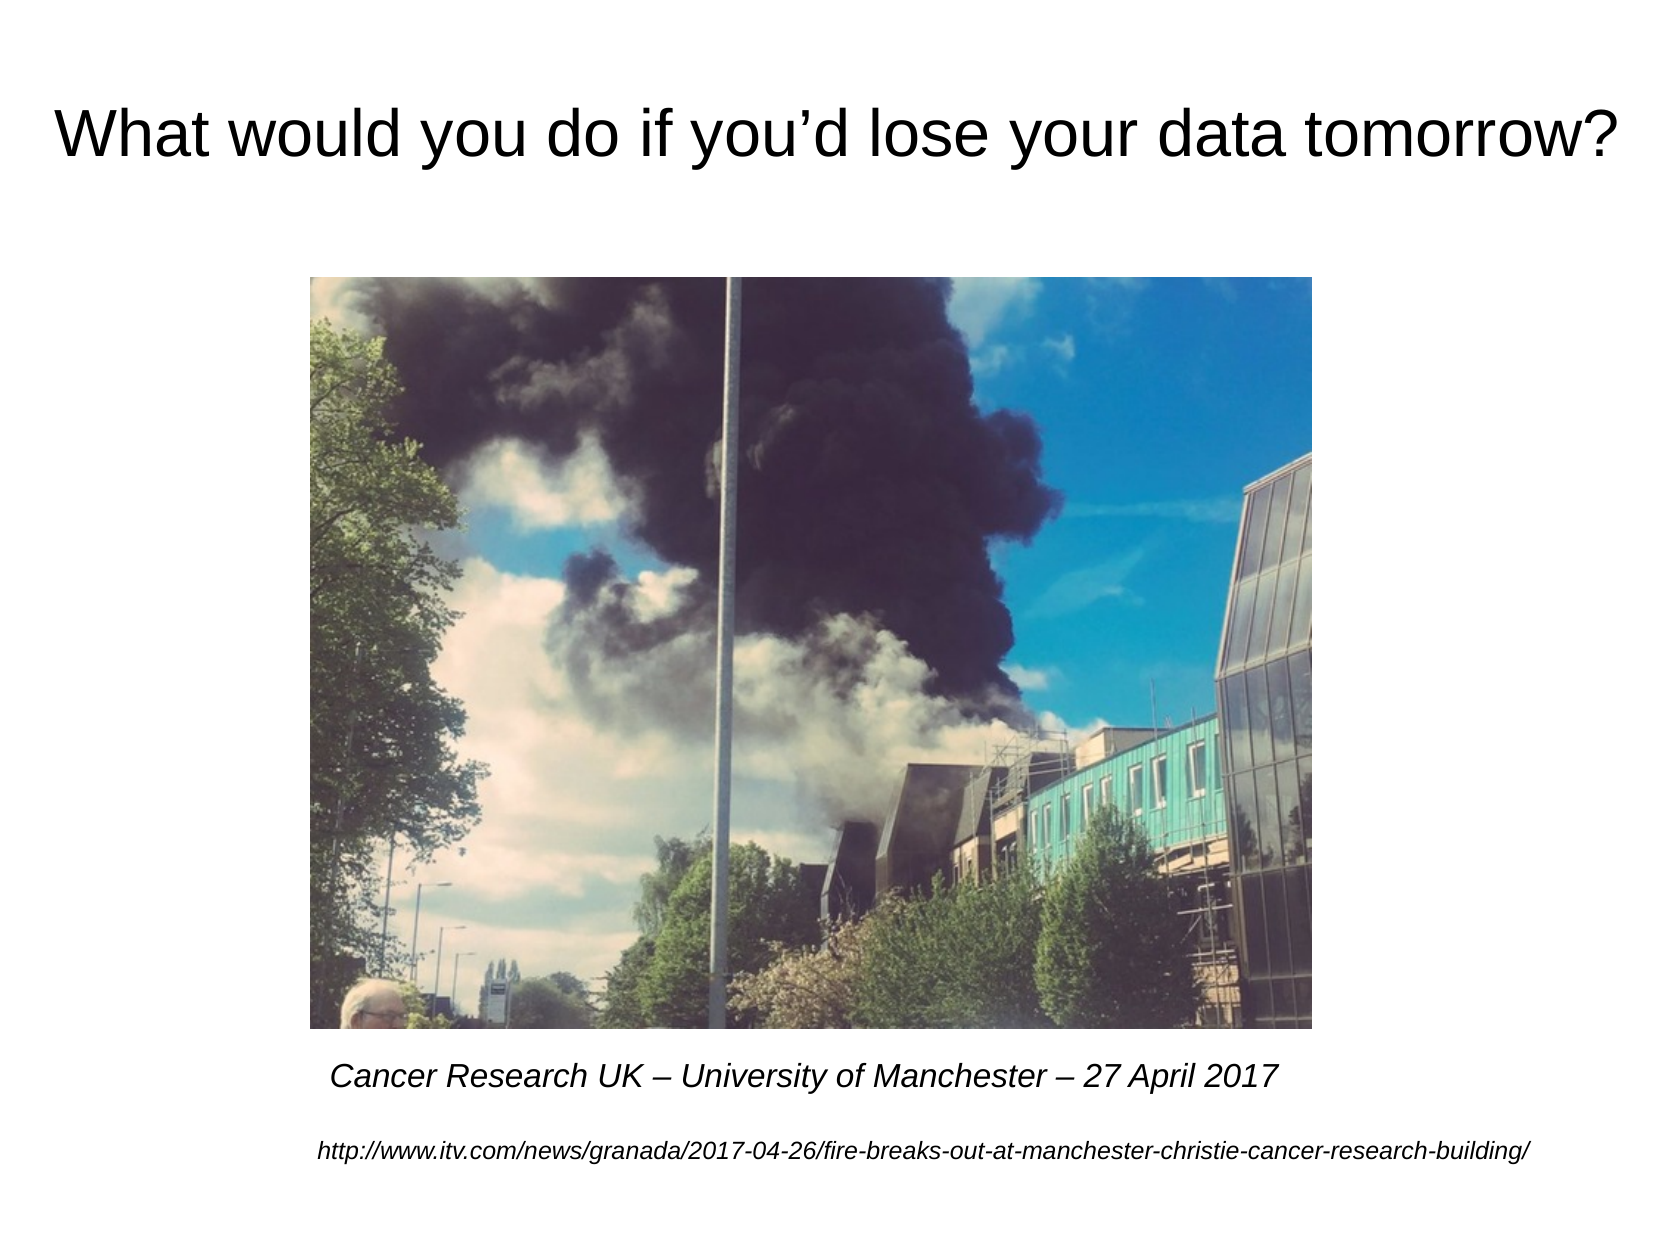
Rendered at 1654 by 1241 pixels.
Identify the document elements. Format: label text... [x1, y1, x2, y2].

picture [310, 277, 1312, 1029]
text_box Cancer Research UK – University of Manchester – 27 April 2017 [271, 1030, 1338, 1122]
text_box http://www.itv.com/news/granada/2017-04-26/fire-breaks-out-at-manchester-christie-cancer-research-building/ [302, 1134, 1548, 1168]
text_box What would you do if you’d lose your data tomorrow? [40, 88, 1654, 196]
